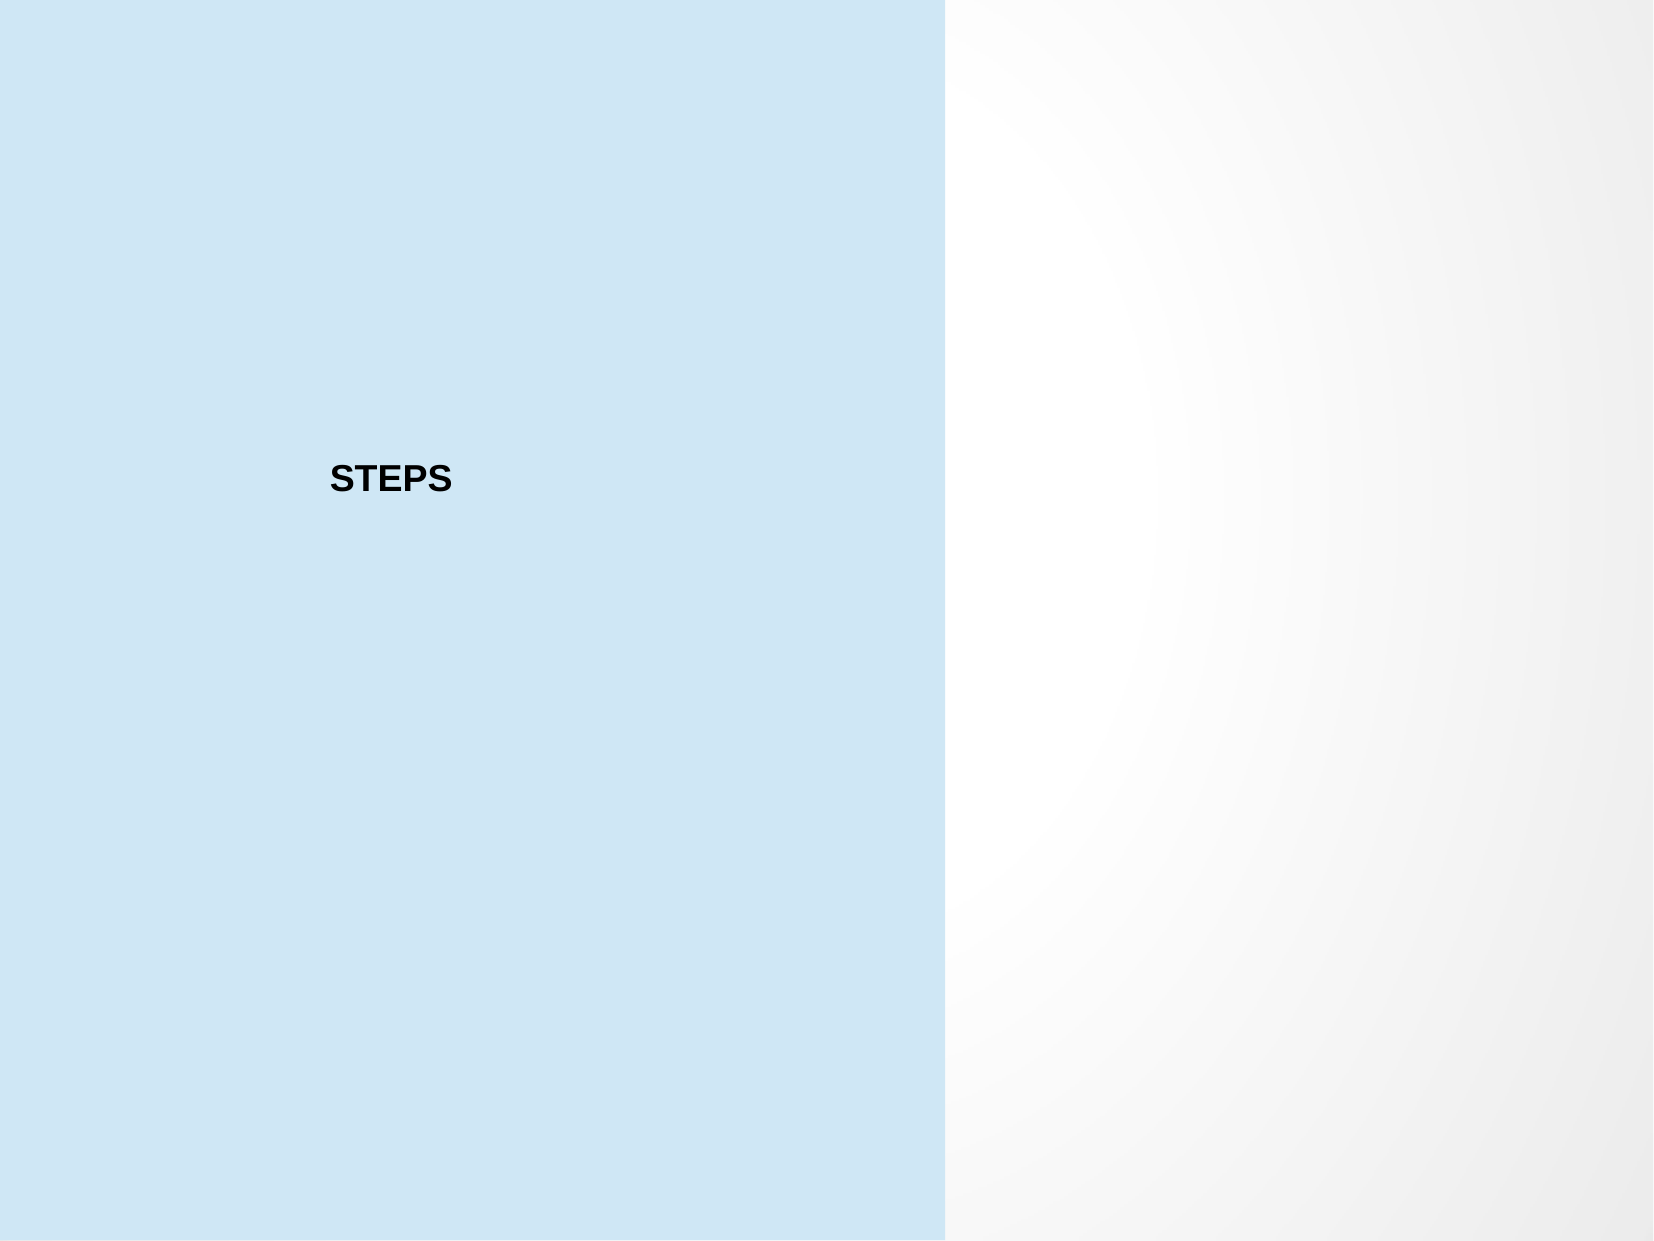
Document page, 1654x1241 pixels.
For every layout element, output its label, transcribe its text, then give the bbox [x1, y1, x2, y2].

text_box [0, 0, 946, 1241]
text_box STEPS [315, 450, 468, 507]
picture [946, 0, 1654, 1241]
